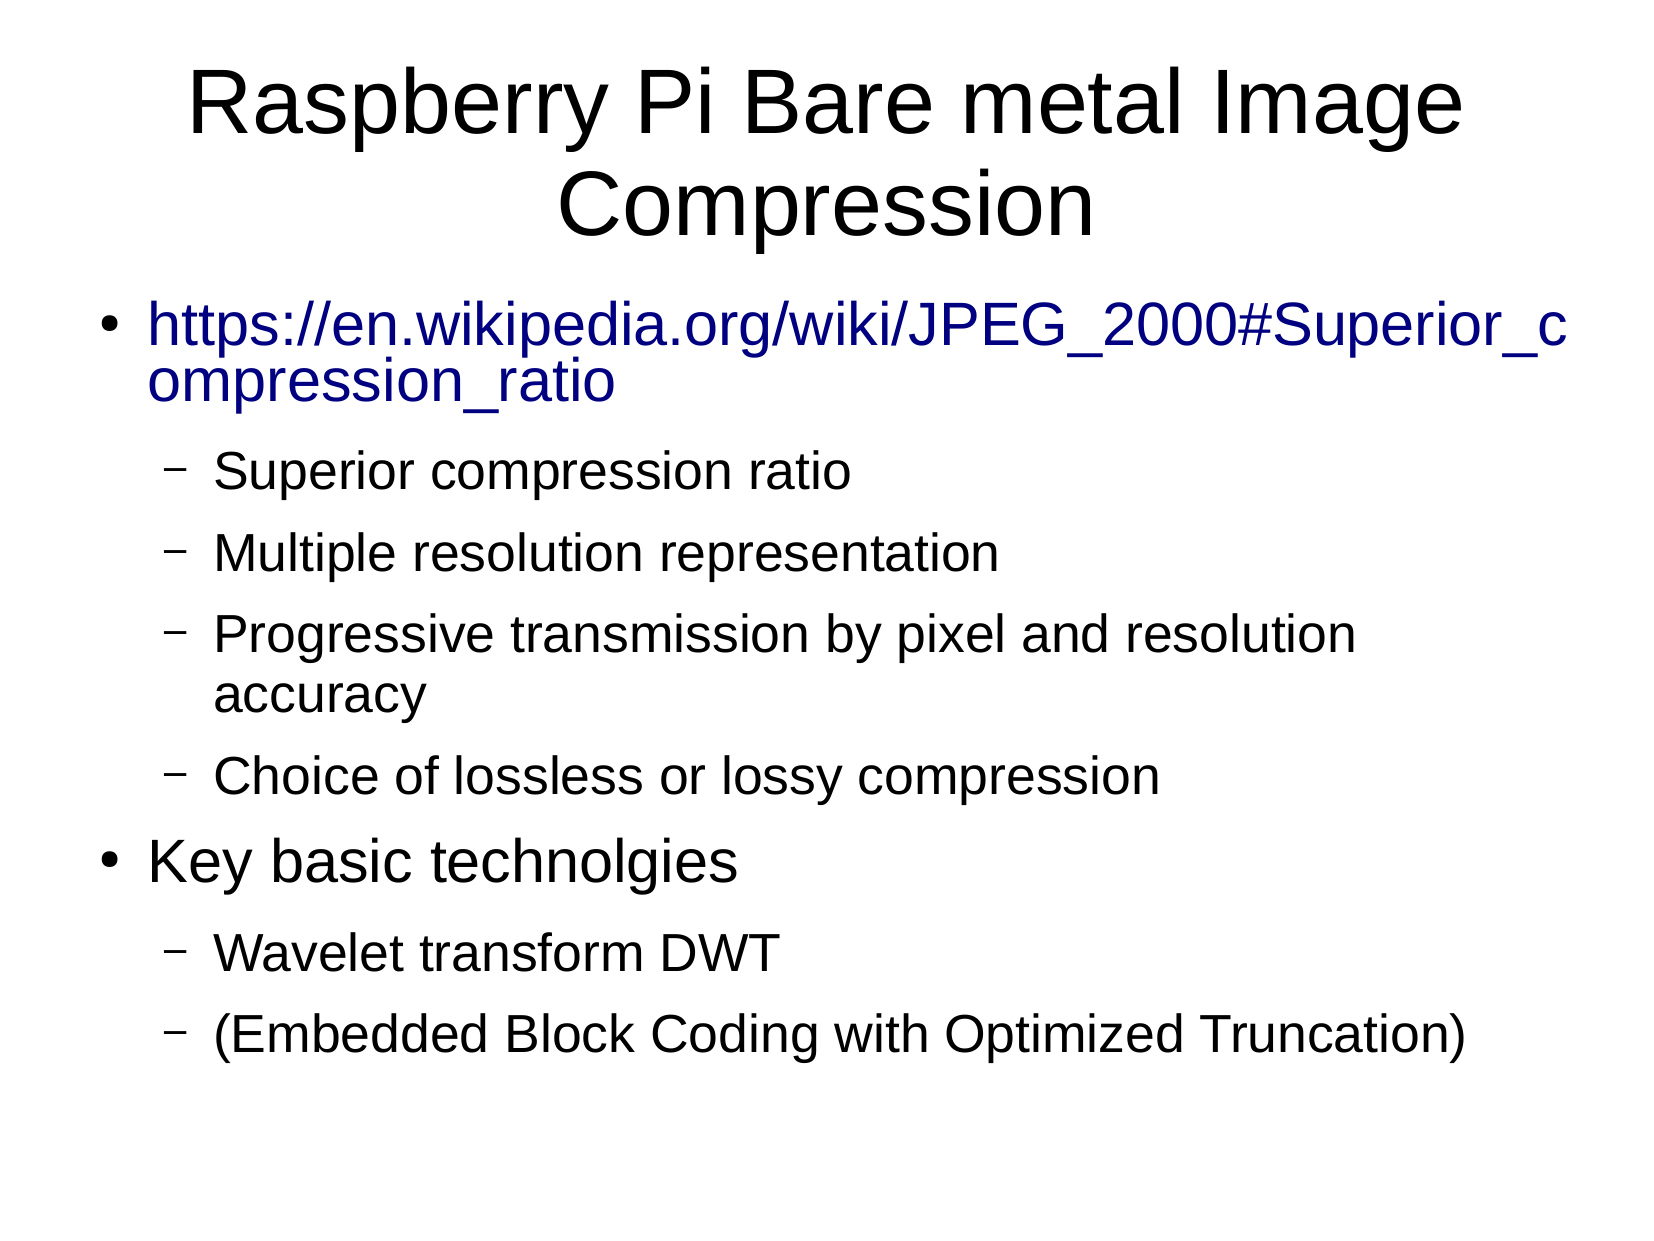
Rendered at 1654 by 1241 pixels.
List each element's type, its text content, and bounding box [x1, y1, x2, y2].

title Raspberry Pi Bare metal Image Compression [82, 49, 1571, 257]
list https://en.wikipedia.org/wiki/JPEG_2000#Superior_compression_ratio Superior compression ratio Multiple resolution representation Progressive transmission by pixel and resolution accuracy Choice of lossless or lossy compression Key basic technolgies Wavelet transform DWT (Embedded Block Coding with Optimized Truncation) [82, 290, 1571, 1010]
